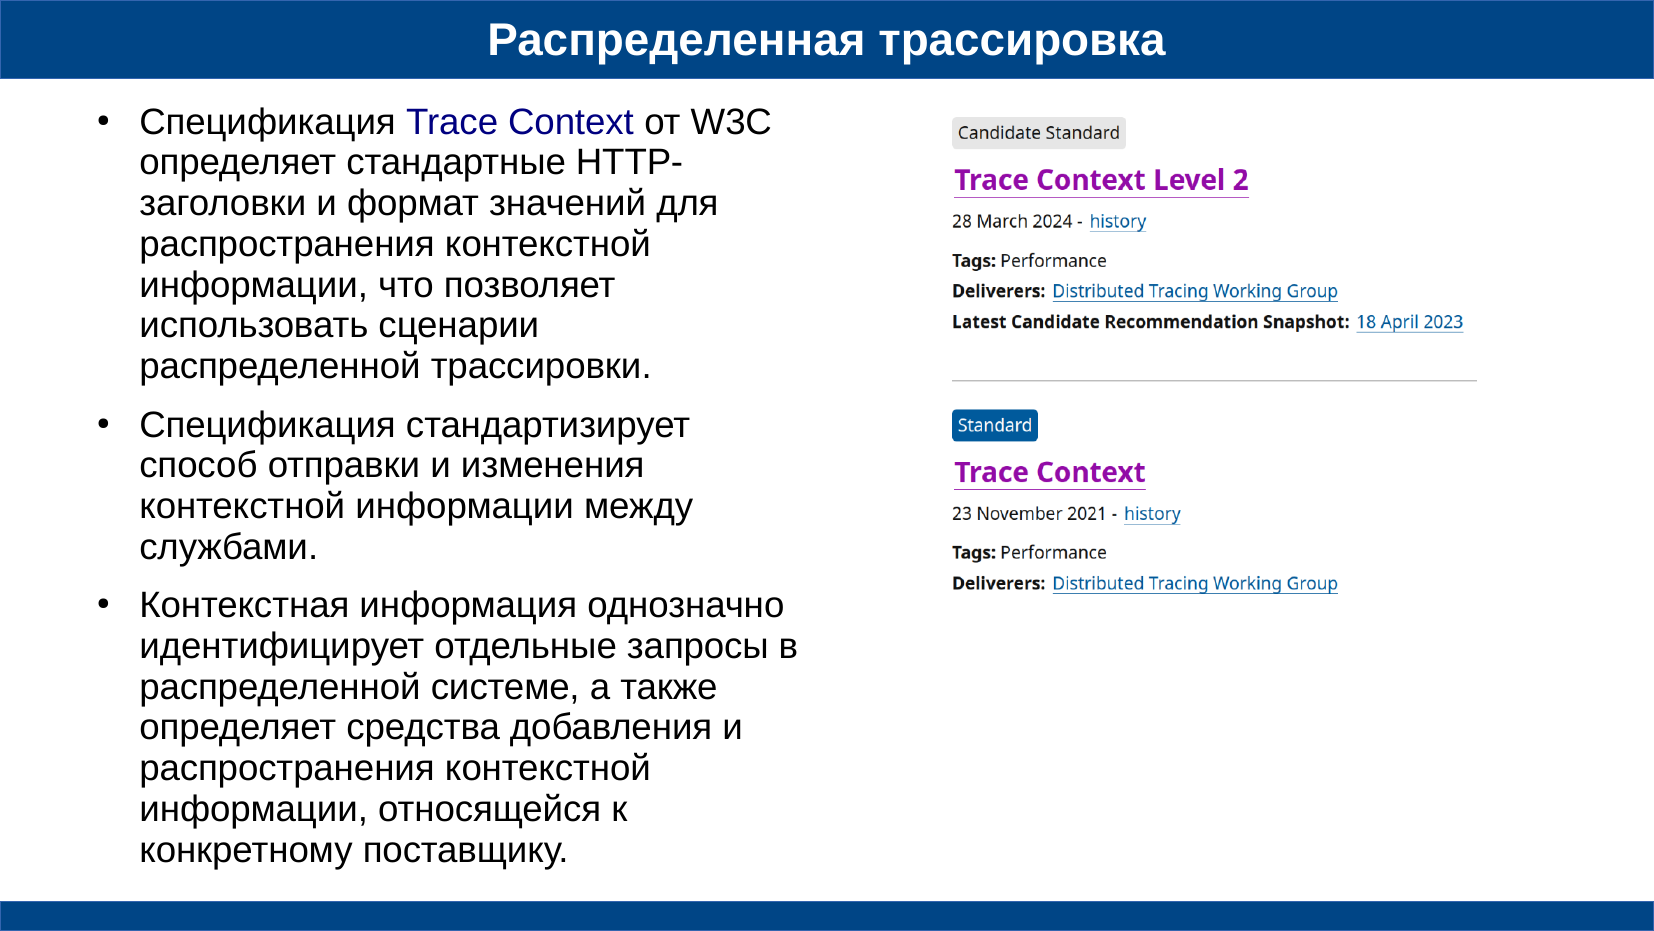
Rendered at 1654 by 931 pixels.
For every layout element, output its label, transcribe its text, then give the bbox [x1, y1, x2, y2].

picture [938, 101, 1479, 641]
list Спецификация Trace Context от W3C определяет стандартные HTTP-заголовки и формат значений для распространения контекстной информации, что позволяет использовать сценарии распределенной трассировки. Спецификация стандартизирует способ отправки и изменения контекстной информации между службами. Контекстная информация однозначно идентифицирует отдельные запросы в распределенной системе, а также определяет средства добавления и распространения контекстной информации, относящейся к конкретному поставщику. [82, 101, 809, 871]
title Распределенная трассировка [0, 0, 1654, 79]
